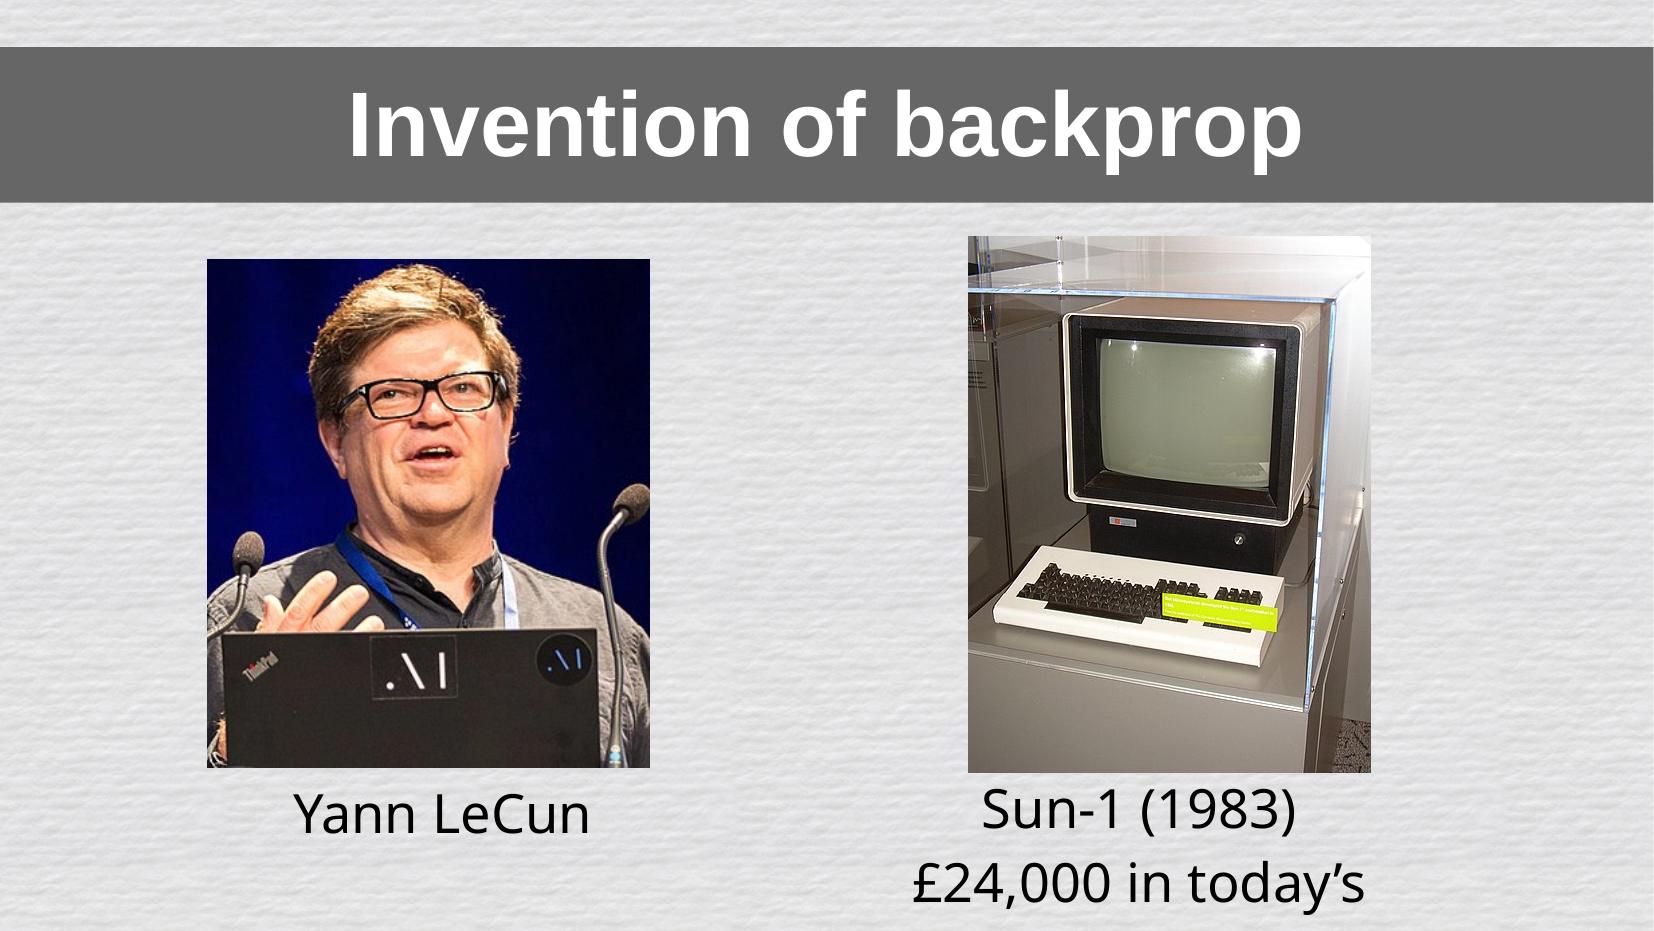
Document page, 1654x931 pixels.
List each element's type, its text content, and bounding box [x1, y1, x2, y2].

text_box Sun-1 (1983) £24,000 in today’s money [838, 763, 1441, 914]
text_box Yann LeCun [141, 767, 745, 915]
title Invention of backprop [0, 47, 1654, 203]
picture [0, 0, 1654, 47]
picture [0, 203, 1654, 931]
